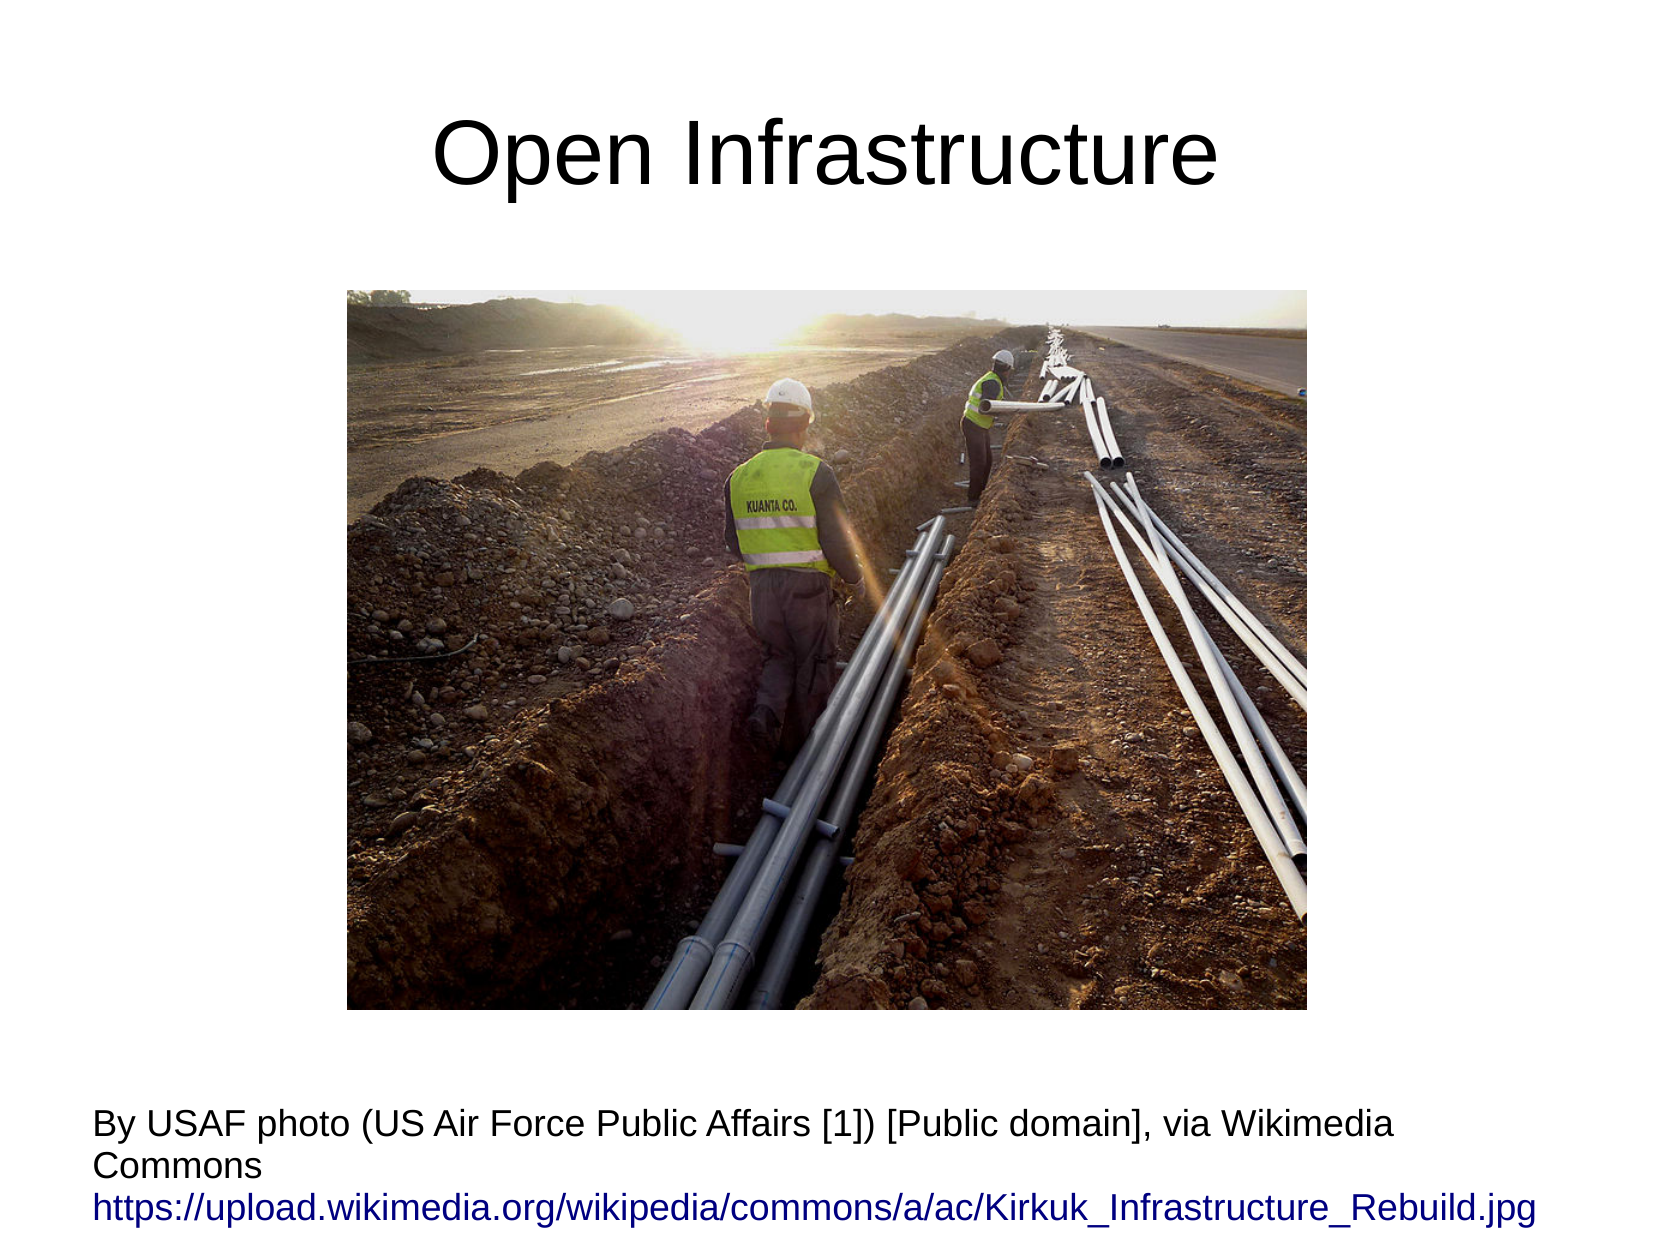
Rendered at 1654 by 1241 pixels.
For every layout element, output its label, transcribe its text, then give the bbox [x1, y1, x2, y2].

text_box By USAF photo (US Air Force Public Affairs [1]) [Public domain], via Wikimedia Commons https://upload.wikimedia.org/wikipedia/commons/a/ac/Kirkuk_Infrastructure_Rebuild.jpg [77, 1095, 1591, 1236]
picture [347, 290, 1307, 1010]
title Open Infrastructure [82, 49, 1571, 257]
